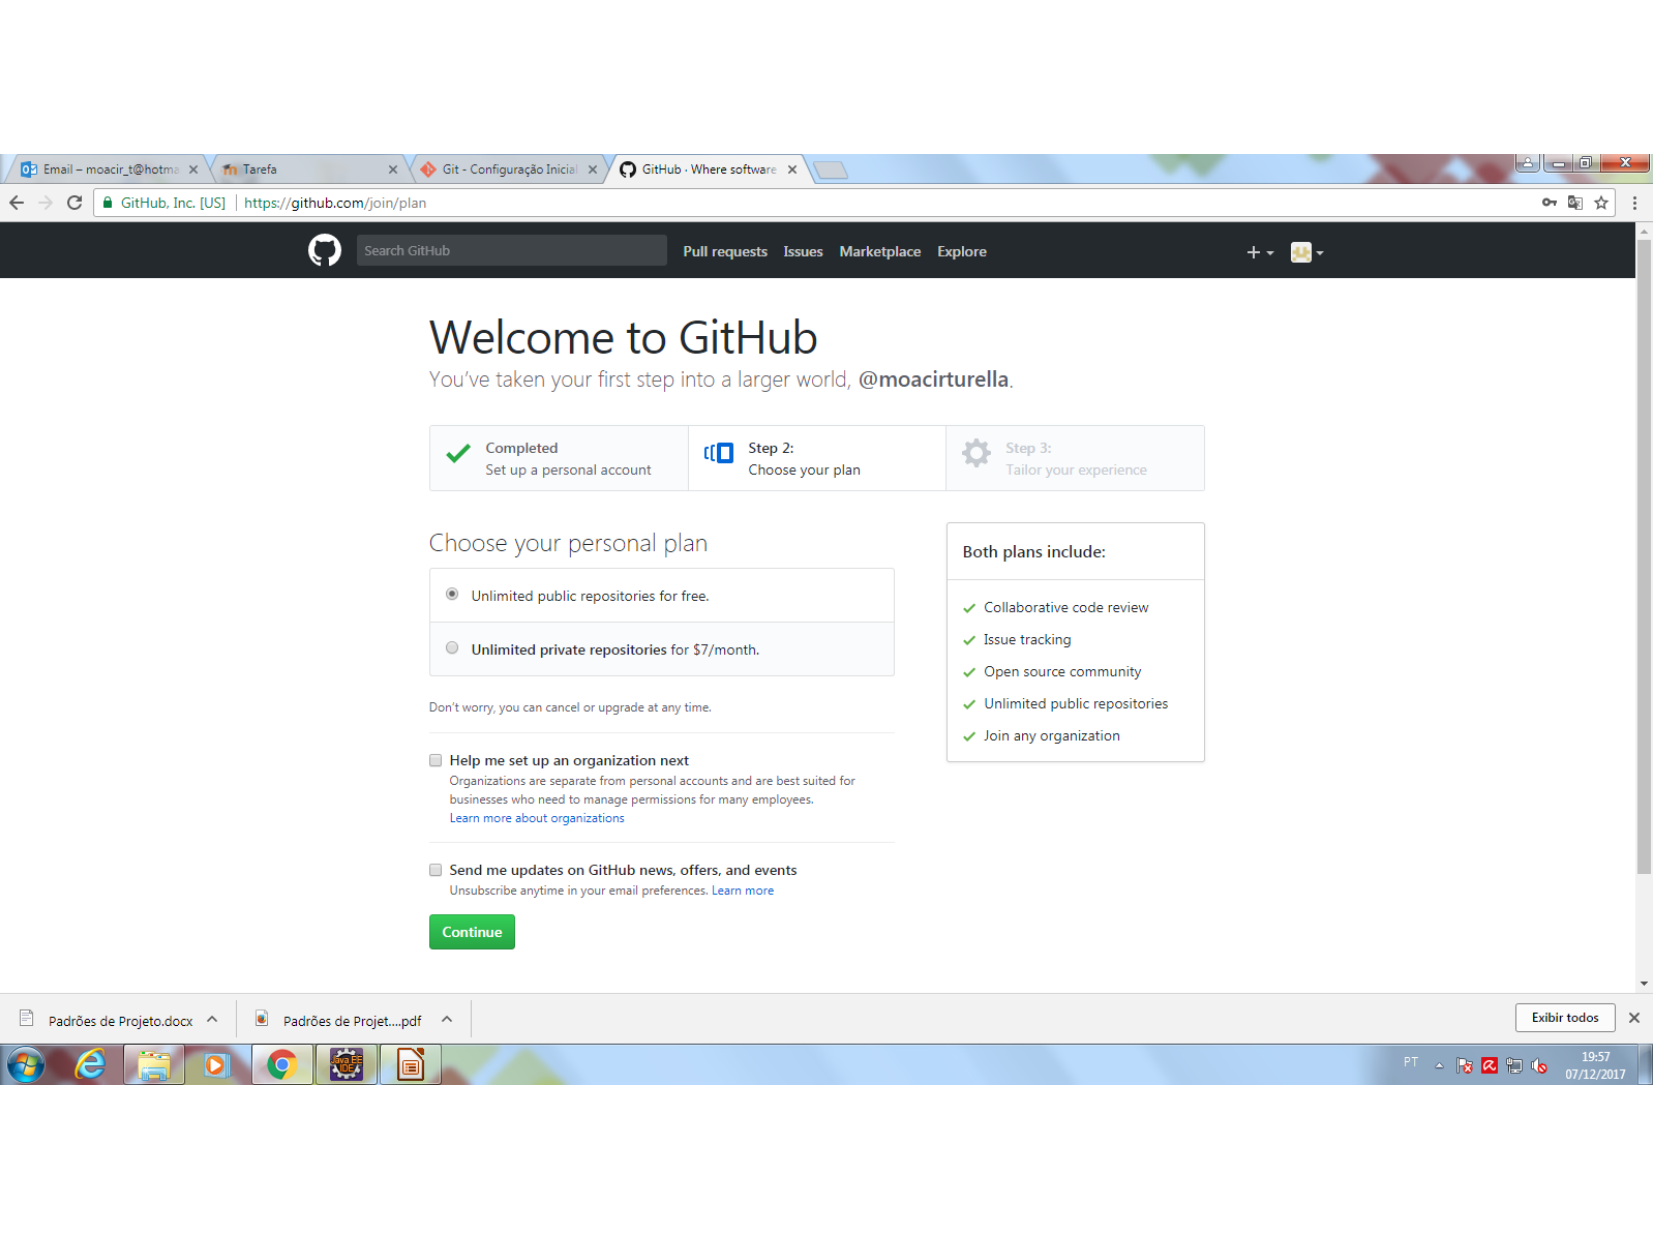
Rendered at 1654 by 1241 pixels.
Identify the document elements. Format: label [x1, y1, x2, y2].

picture [0, 154, 1653, 1085]
